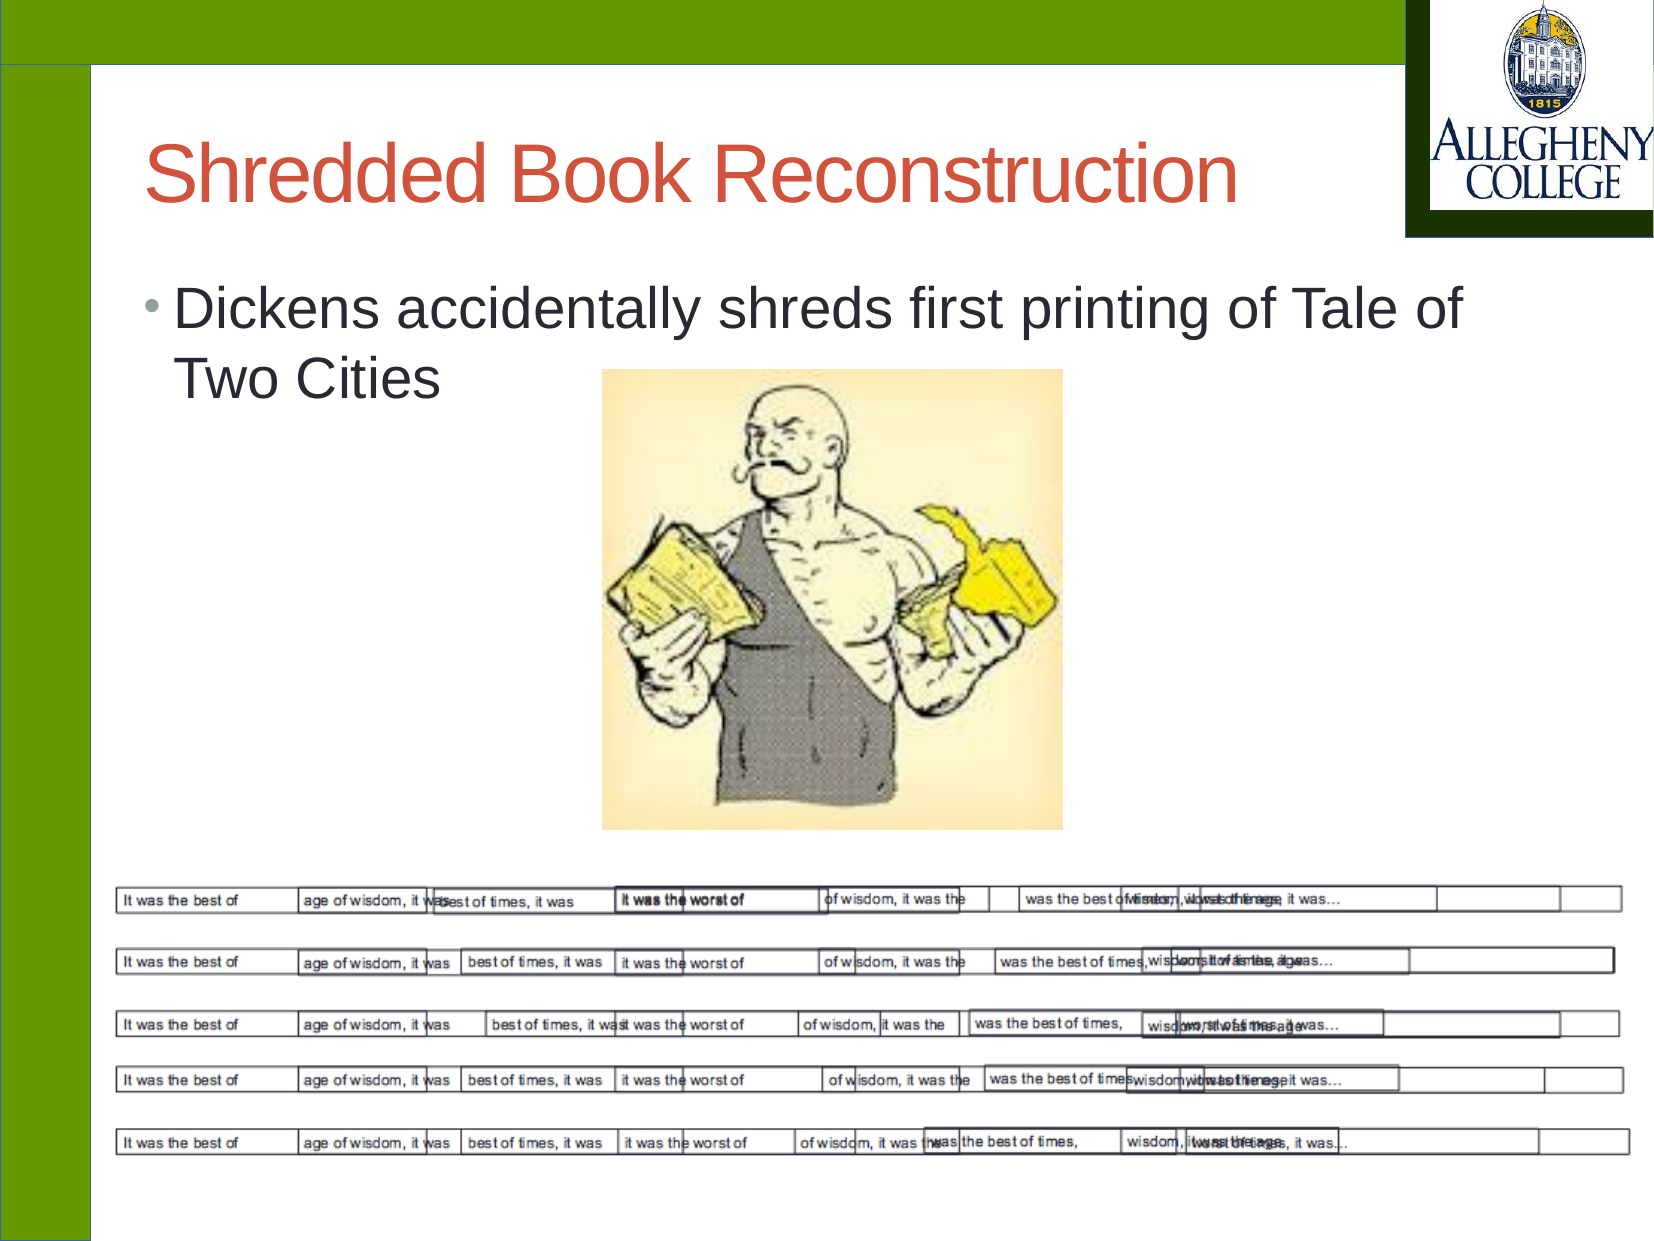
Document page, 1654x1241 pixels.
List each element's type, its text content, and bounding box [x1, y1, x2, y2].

picture [602, 369, 1063, 830]
text_box [0, 0, 1430, 1241]
text_box [1479, 210, 1654, 238]
picture [104, 877, 1638, 1166]
picture [1430, 0, 1654, 210]
title Shredded Book Reconstruction [128, 87, 1479, 251]
list Dickens accidentally shreds first printing of Tale of Two Cities [128, 262, 1576, 556]
